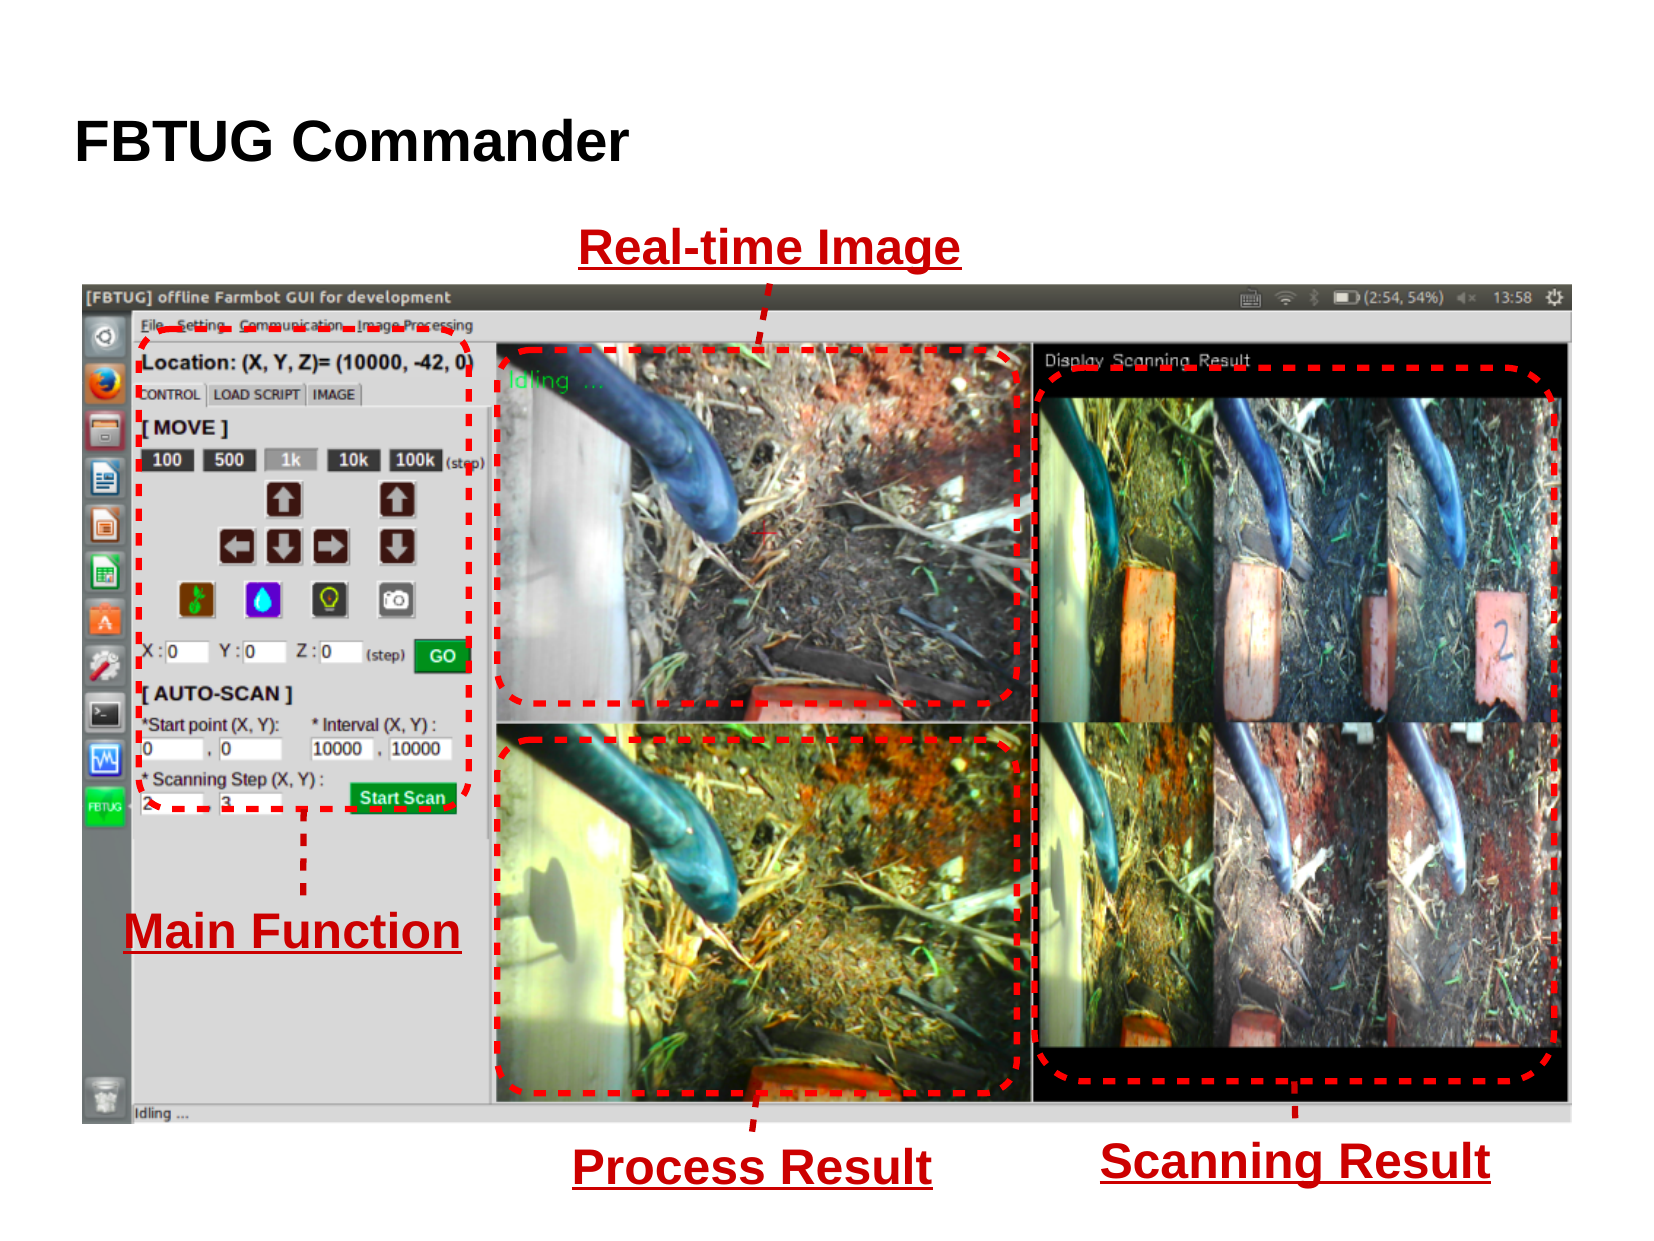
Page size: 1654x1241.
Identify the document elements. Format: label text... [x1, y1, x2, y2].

text_box Real-time Image [537, 211, 1003, 284]
text_box Scanning Result [1077, 1125, 1513, 1197]
text_box Main Function [108, 895, 499, 968]
picture [82, 283, 1572, 1124]
text_box FBTUG Commander [60, 101, 1201, 182]
text_box Process Result [534, 1131, 970, 1203]
